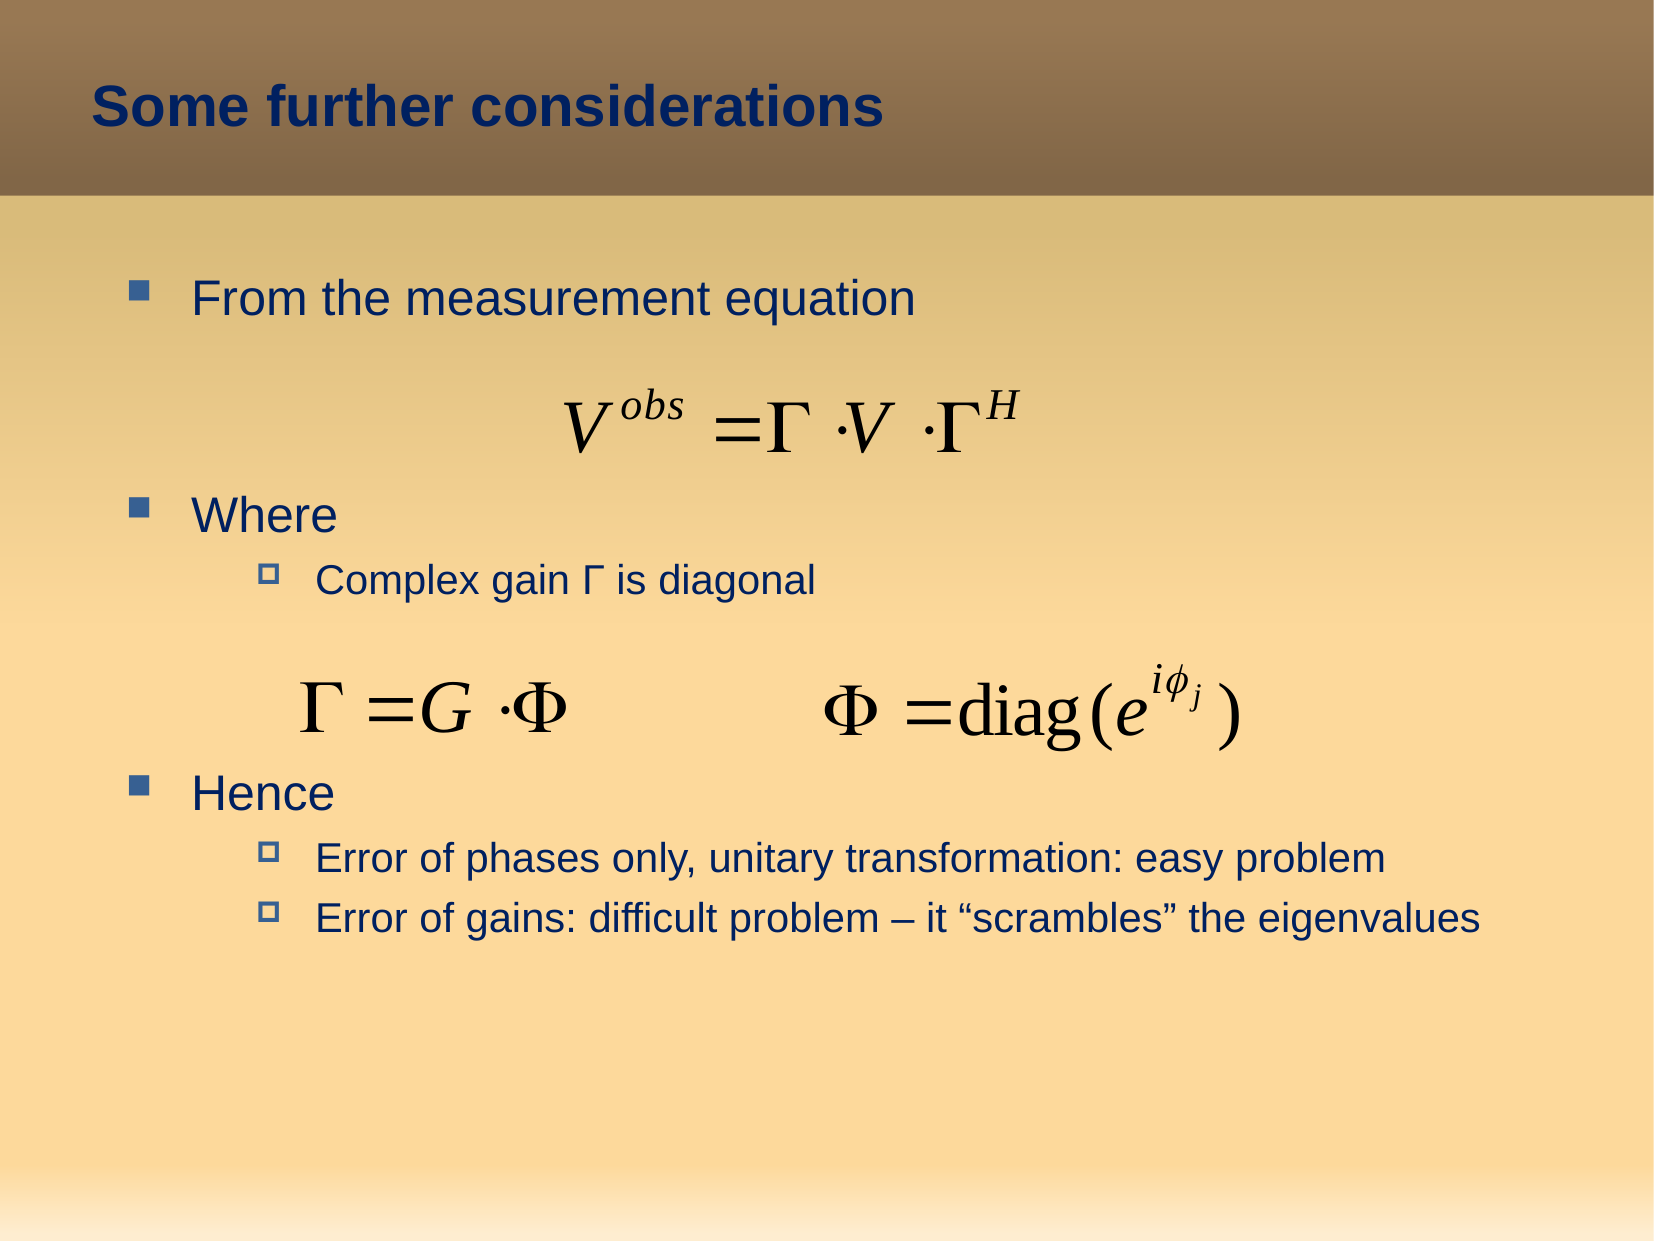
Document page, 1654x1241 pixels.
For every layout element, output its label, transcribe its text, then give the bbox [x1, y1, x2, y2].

list From the measurement equation Where Complex gain Γ is diagonal Hence Error of phases only, unitary transformation: easy problem Error of gains: difficult problem – it “scrambles” the eigenvalues [111, 257, 1571, 1075]
picture [0, 0, 1654, 1241]
title Some further considerations [76, 0, 1565, 208]
chart [812, 647, 1253, 767]
chart [556, 371, 1041, 472]
chart [287, 663, 584, 752]
